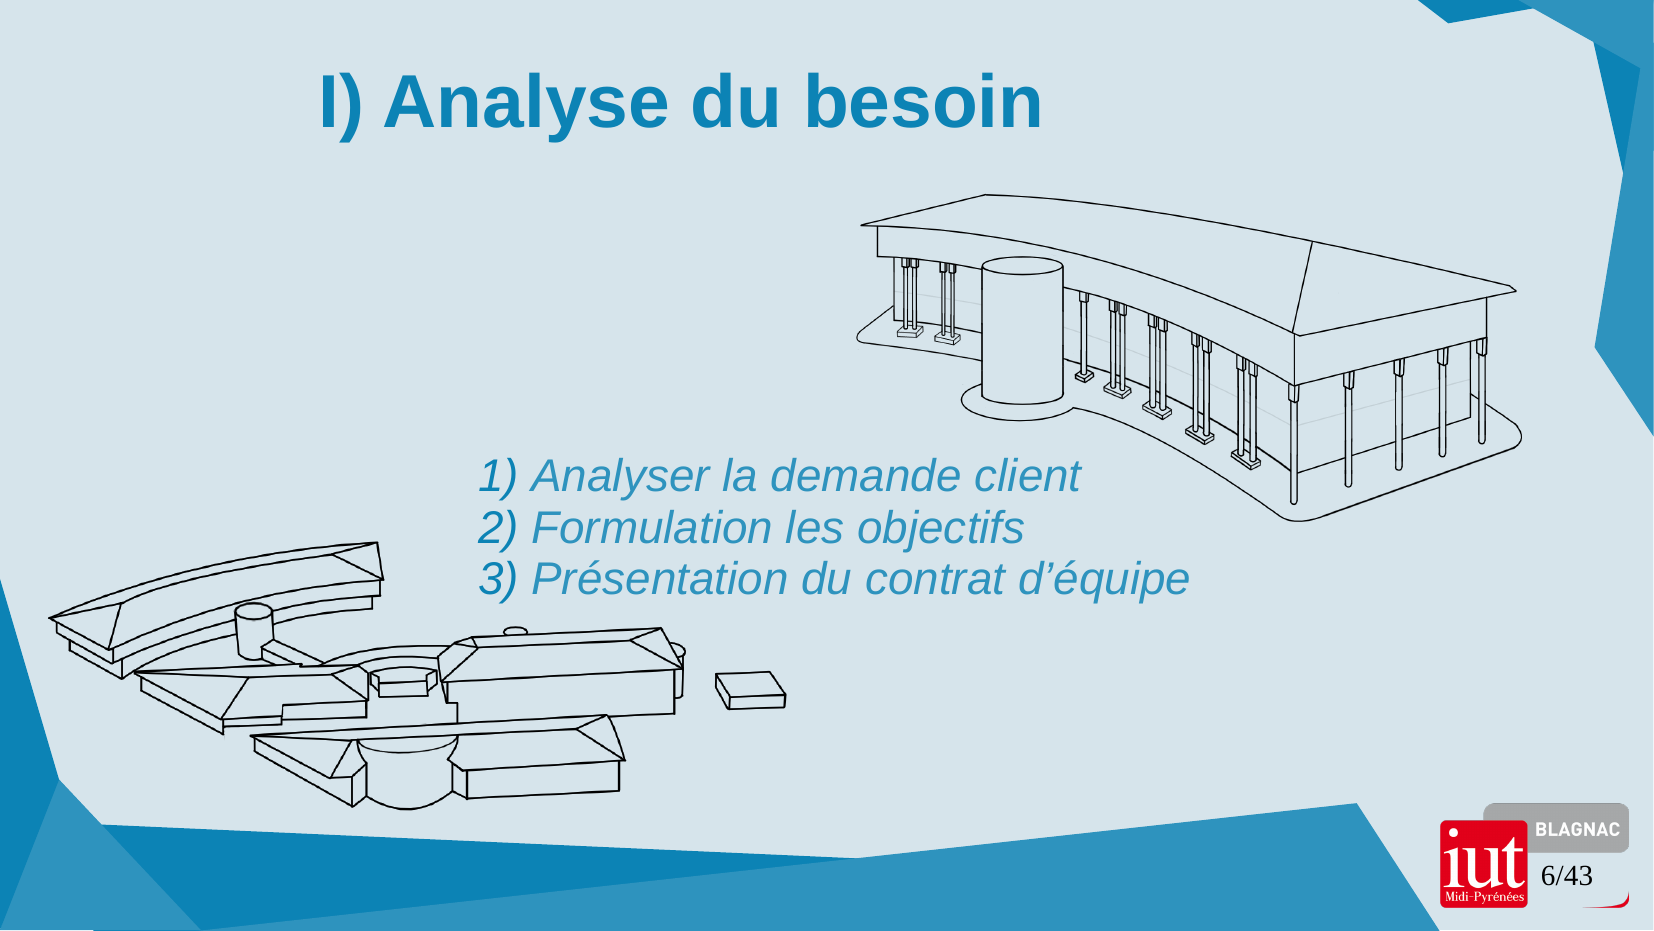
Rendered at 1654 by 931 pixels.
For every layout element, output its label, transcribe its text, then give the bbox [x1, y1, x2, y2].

picture [850, 191, 1524, 527]
picture [1440, 803, 1629, 908]
picture [23, 527, 815, 827]
list Analyser la demande client Formulation les objectifs Présentation du contrat d’équipe [460, 450, 1193, 610]
title I) Analyse du besoin [318, 59, 1217, 166]
